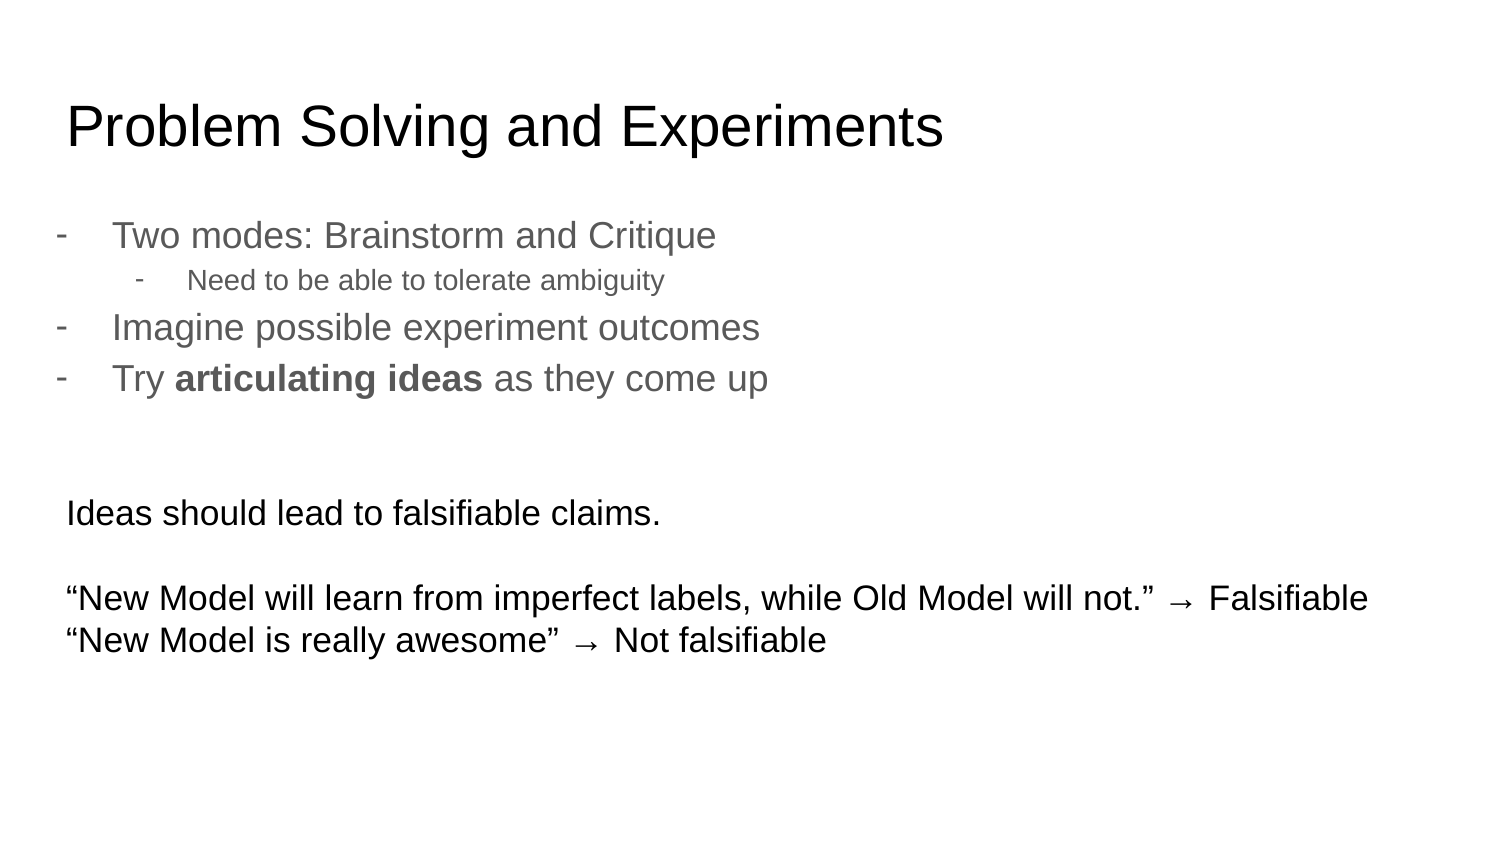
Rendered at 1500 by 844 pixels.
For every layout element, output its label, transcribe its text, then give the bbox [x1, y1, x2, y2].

title Problem Solving and Experiments [51, 72, 1449, 167]
text_box Ideas should lead to falsifiable claims. “New Model will learn from imperfect labels, while Old Model will not.” → Falsifiable “New Model is really awesome” → Not falsifiable [51, 474, 1429, 713]
list Two modes: Brainstorm and Critique Need to be able to tolerate ambiguity Imagine possible experiment outcomes Try articulating ideas as they come up [21, 189, 827, 469]
